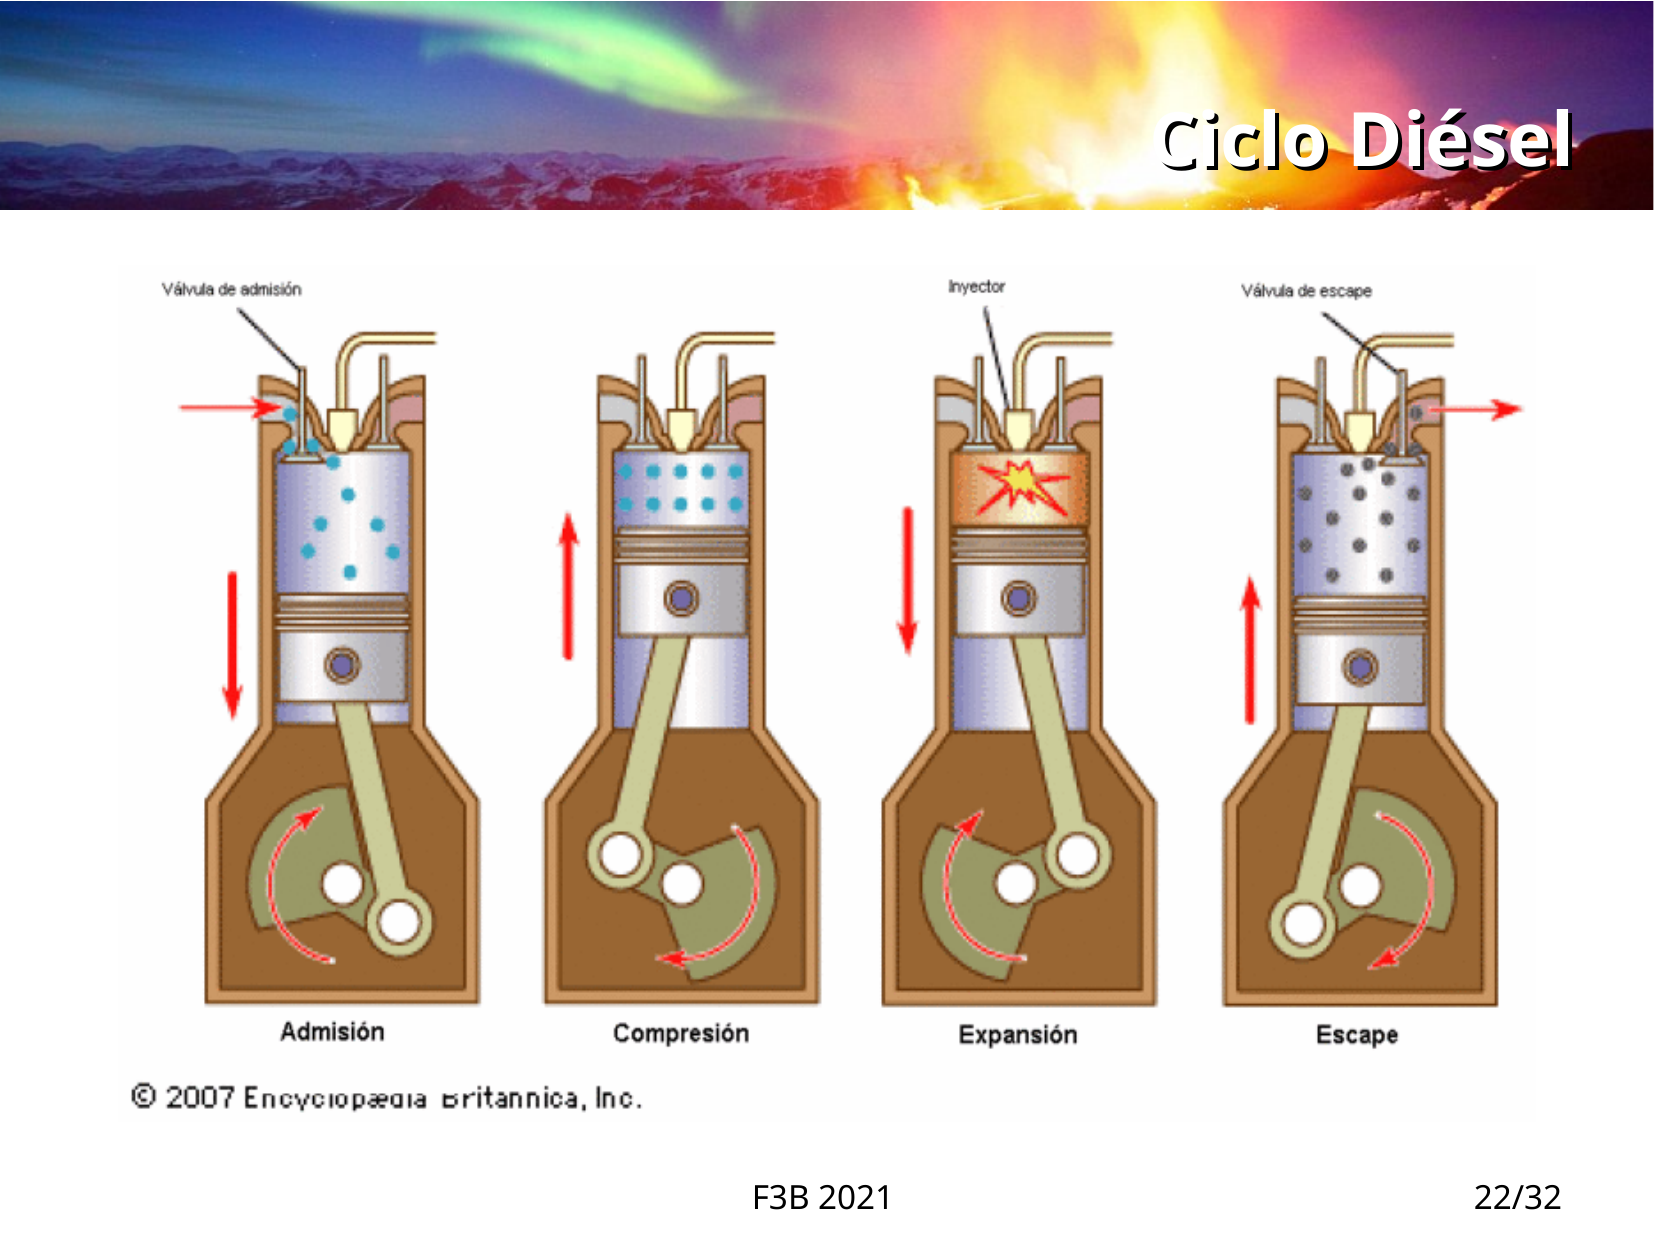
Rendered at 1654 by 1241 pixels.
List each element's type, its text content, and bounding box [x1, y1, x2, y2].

picture [118, 265, 1536, 1123]
picture [0, 1, 1654, 210]
title Ciclo Diésel [86, 49, 1576, 226]
